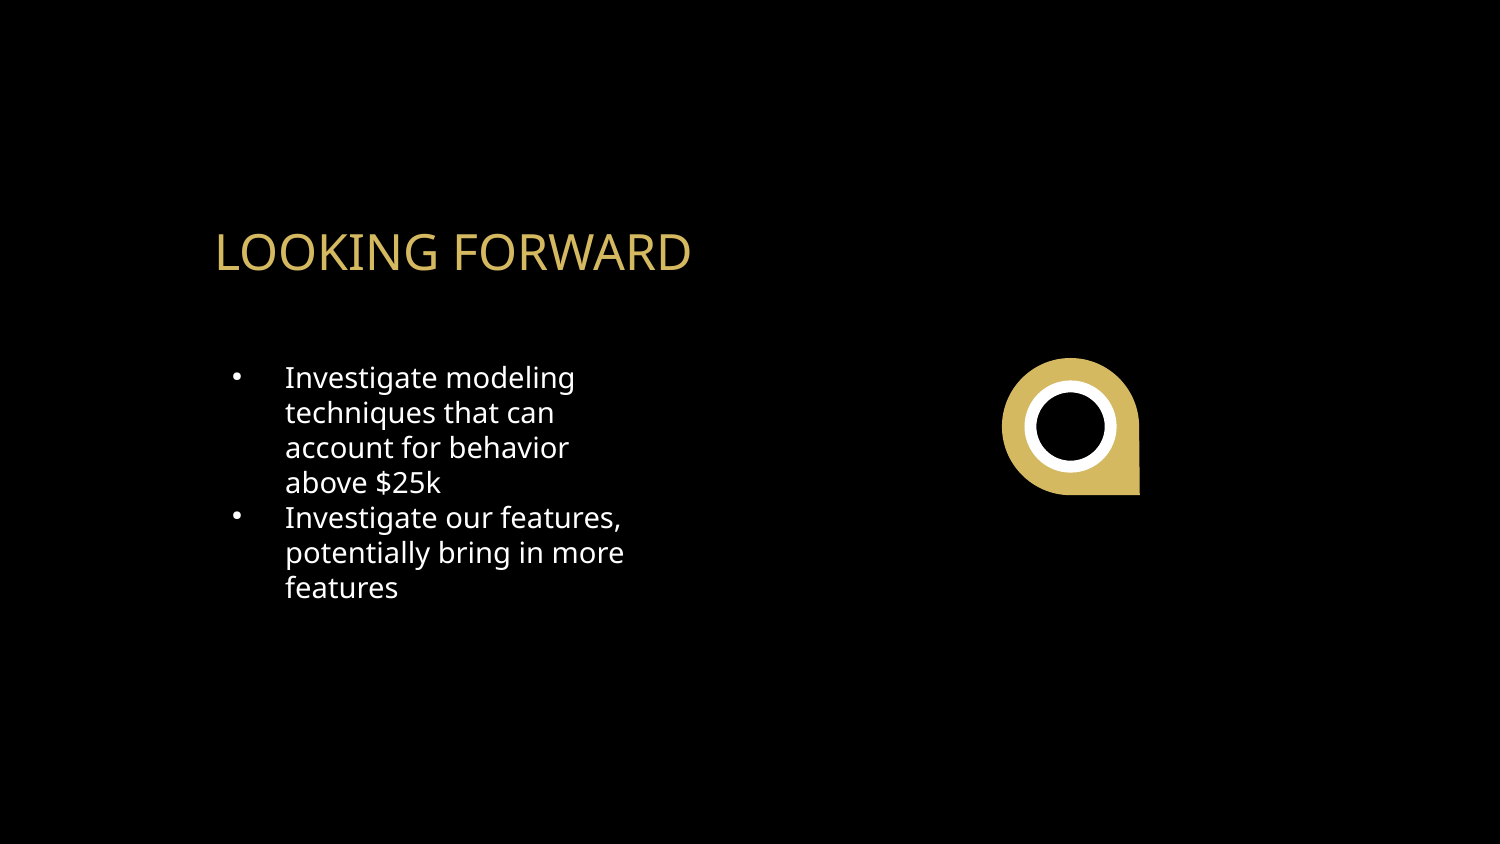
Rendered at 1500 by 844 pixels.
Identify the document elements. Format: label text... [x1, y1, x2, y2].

text_box [1001, 357, 1140, 496]
title LOOKING FORWARD [199, 212, 736, 296]
list Investigate modeling techniques that can account for behavior above $25k Investigate our features, potentially bring in more features [199, 344, 660, 632]
